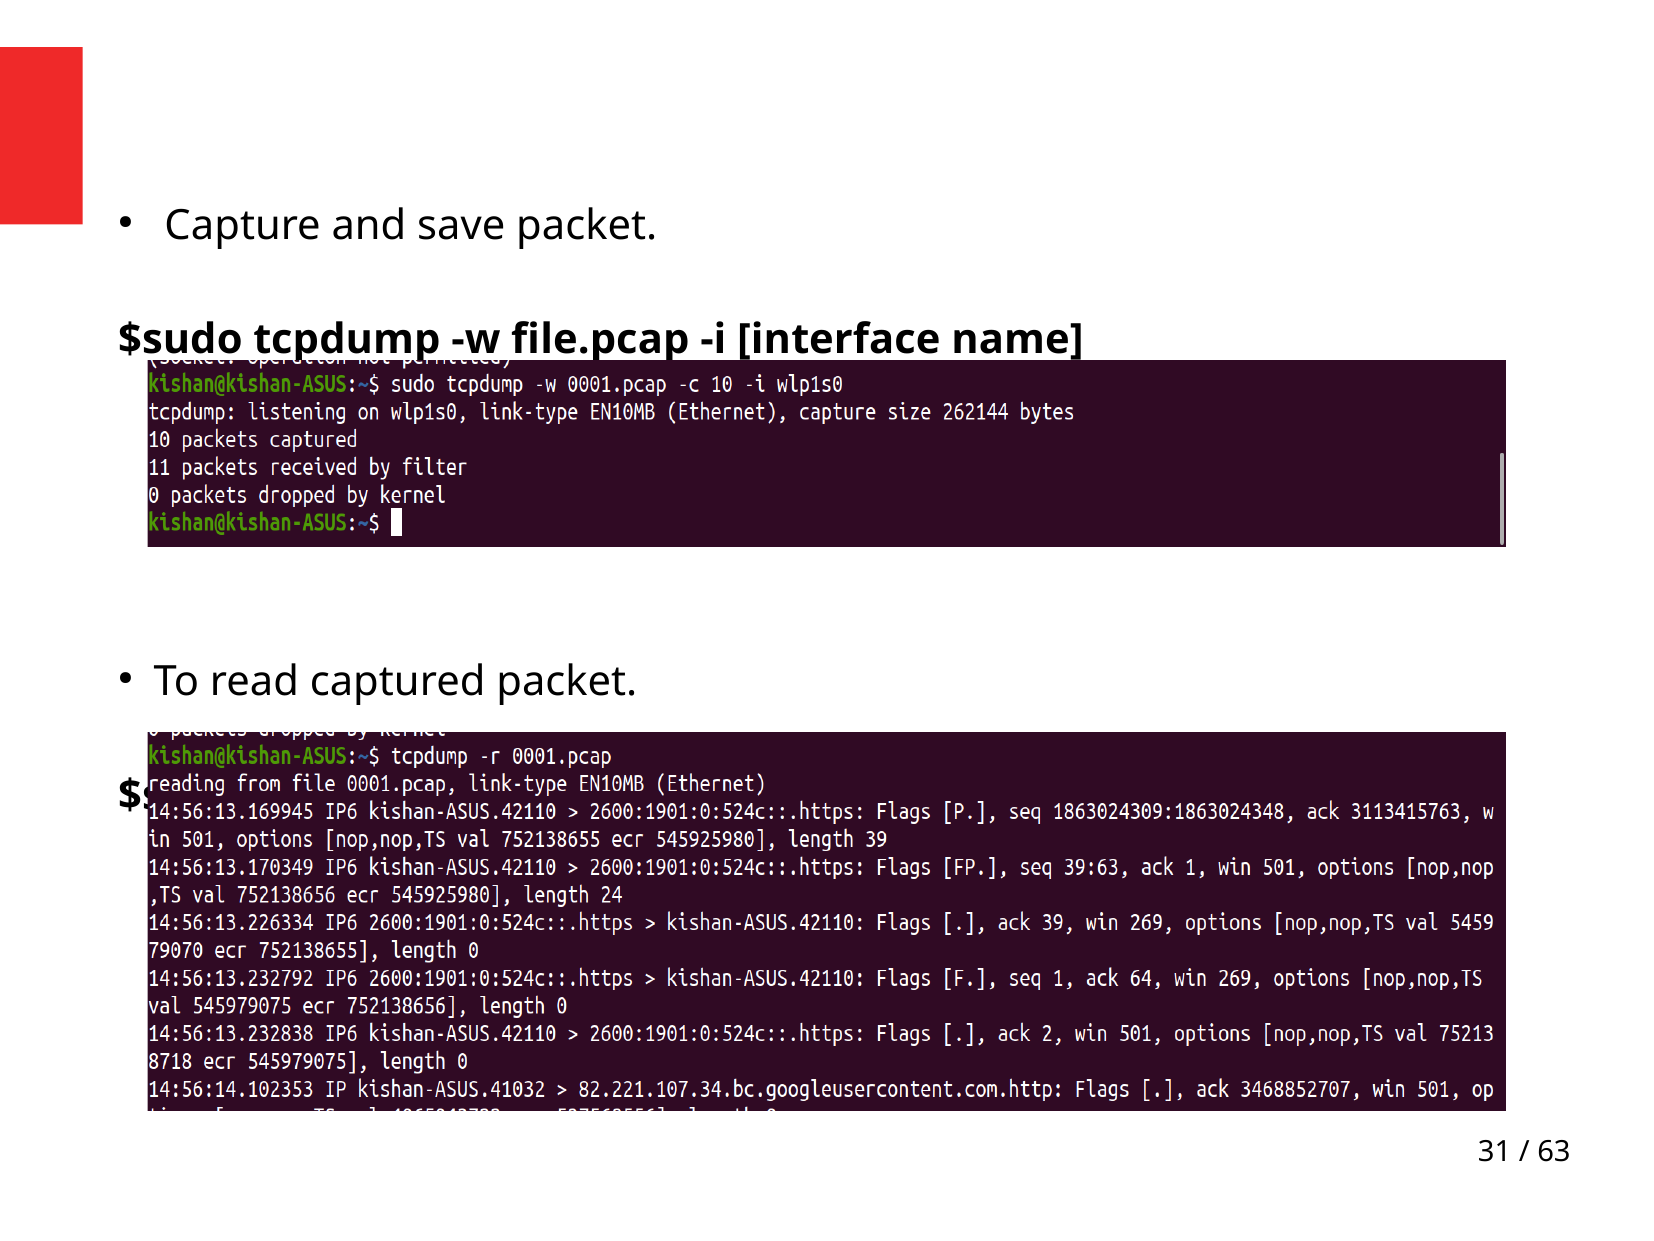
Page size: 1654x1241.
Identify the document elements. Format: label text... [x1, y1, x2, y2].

picture [147, 360, 1506, 547]
picture [147, 732, 1506, 1111]
subtitle Capture and save packet. $sudo tcpdump -w file.pcap -i [interface name] To read captured packet. $sudo tcpdump -r 0001.pcap [118, 194, 1536, 997]
